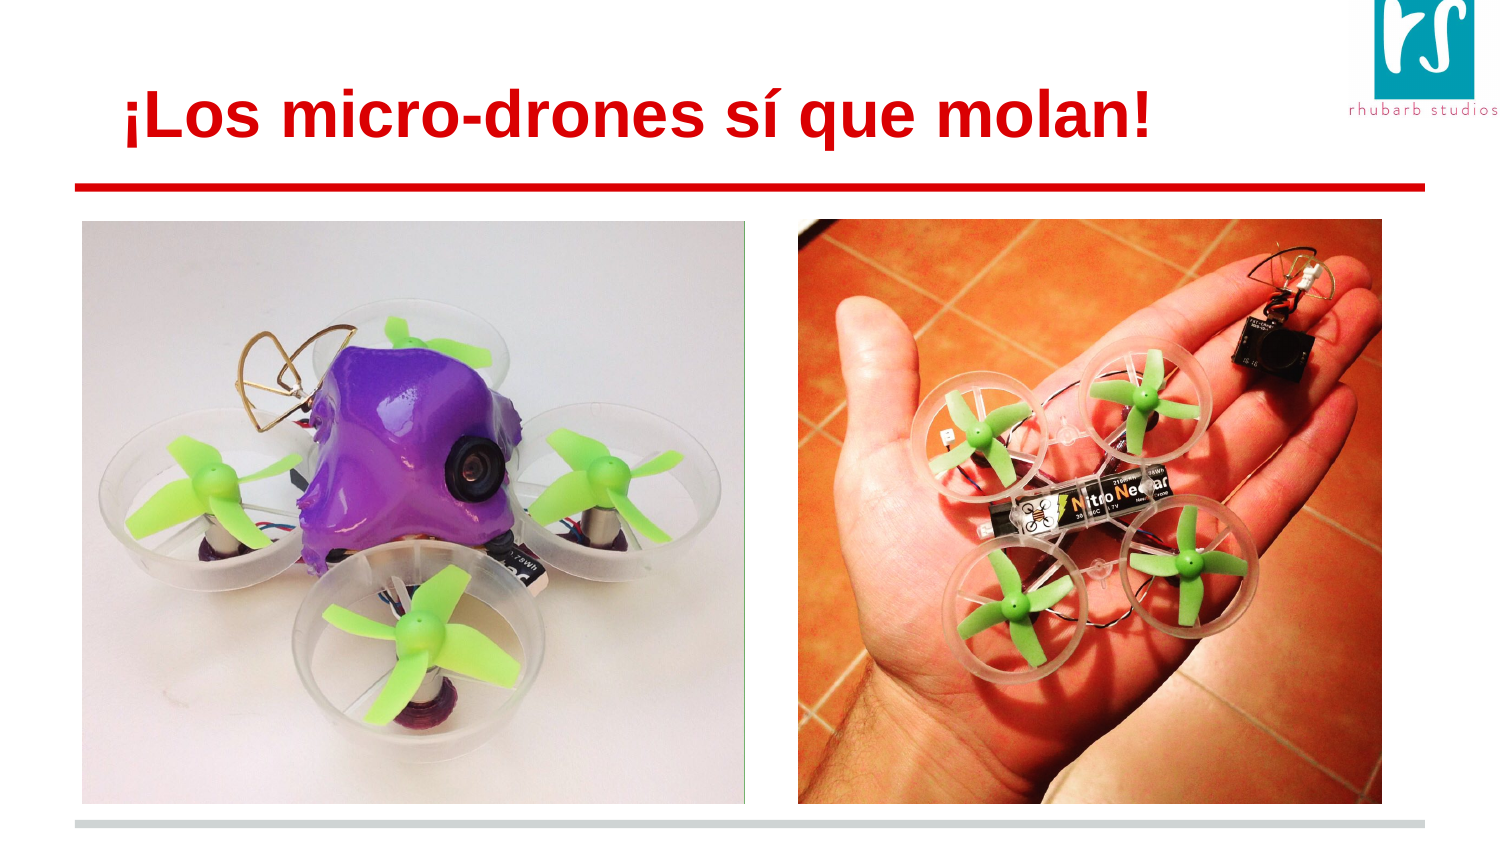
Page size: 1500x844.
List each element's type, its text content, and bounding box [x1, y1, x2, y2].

picture [798, 219, 1382, 804]
picture [1348, 0, 1500, 118]
picture [82, 221, 745, 804]
title ¡Los micro-drones sí que molan! [106, 24, 1457, 166]
